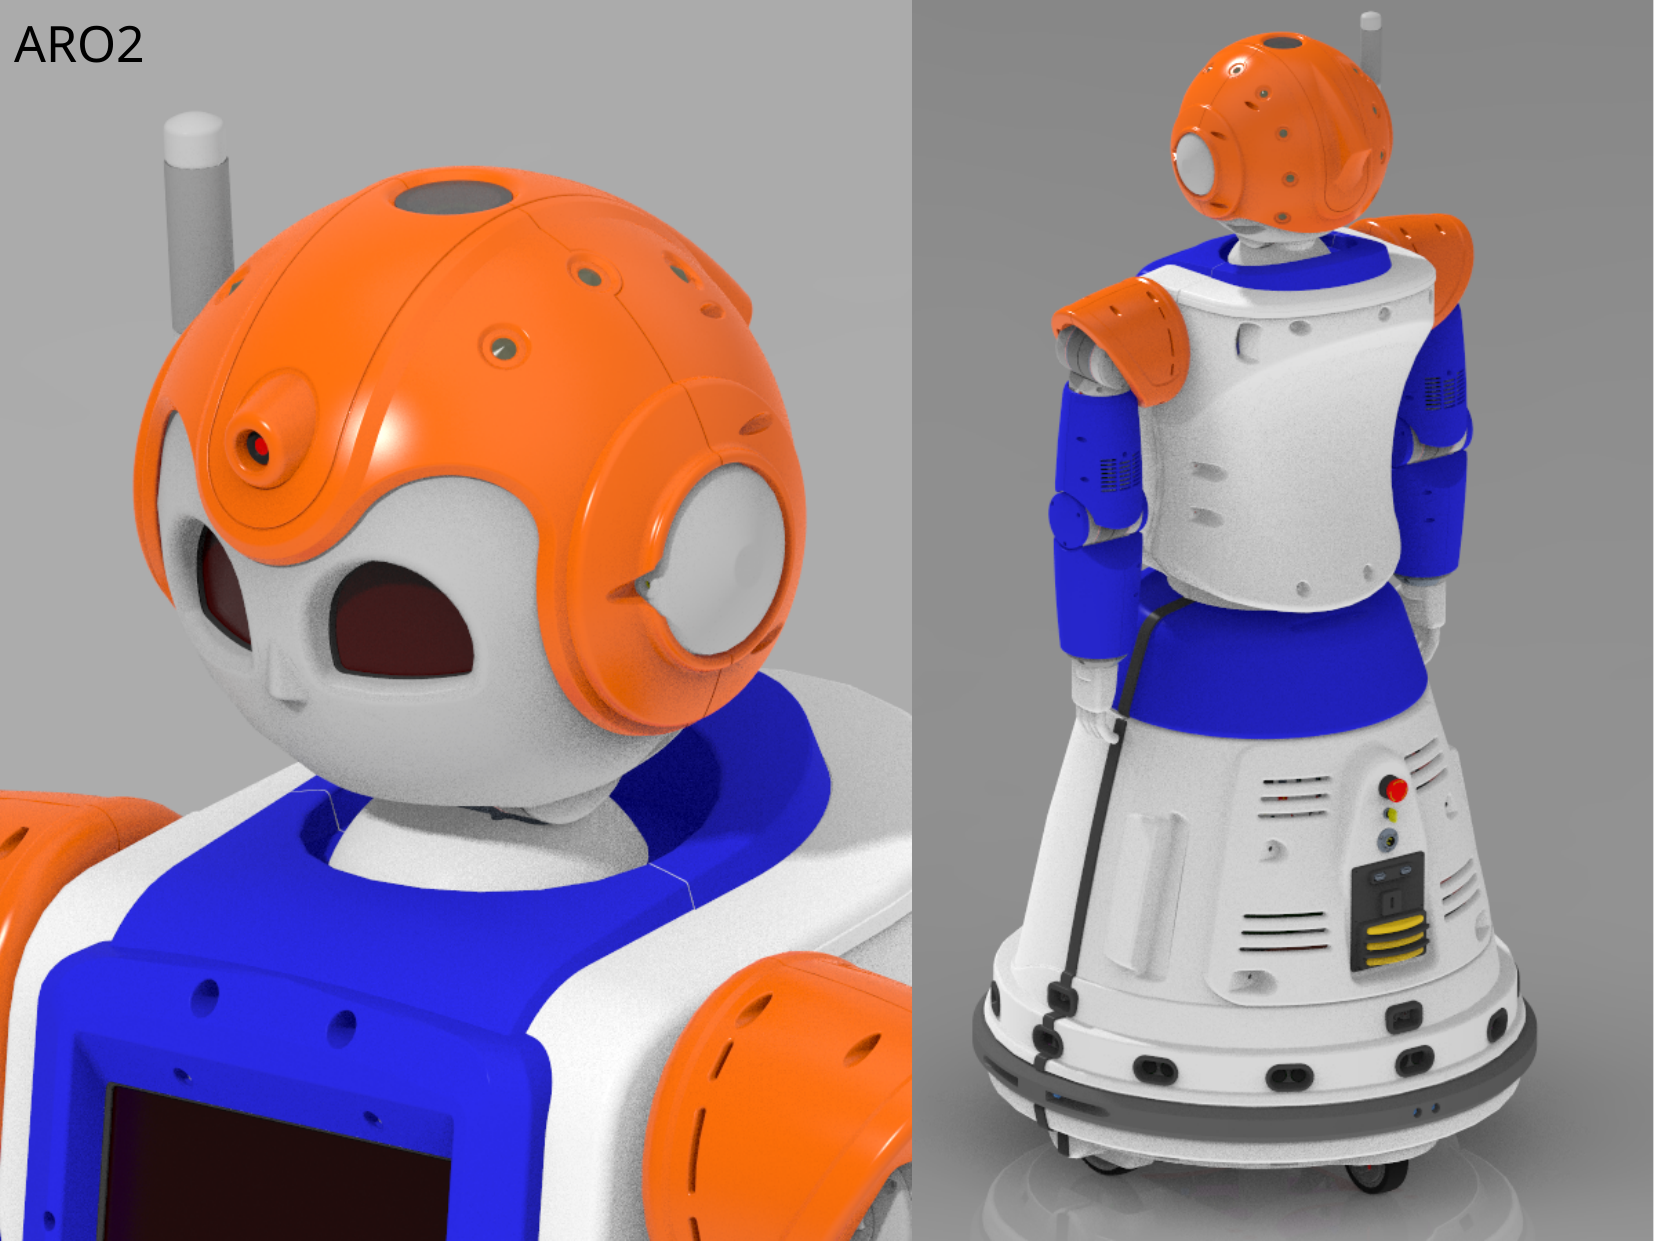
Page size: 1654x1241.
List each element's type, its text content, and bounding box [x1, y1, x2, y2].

text_box ARO2 [0, 0, 1654, 88]
picture [0, 88, 1654, 1241]
